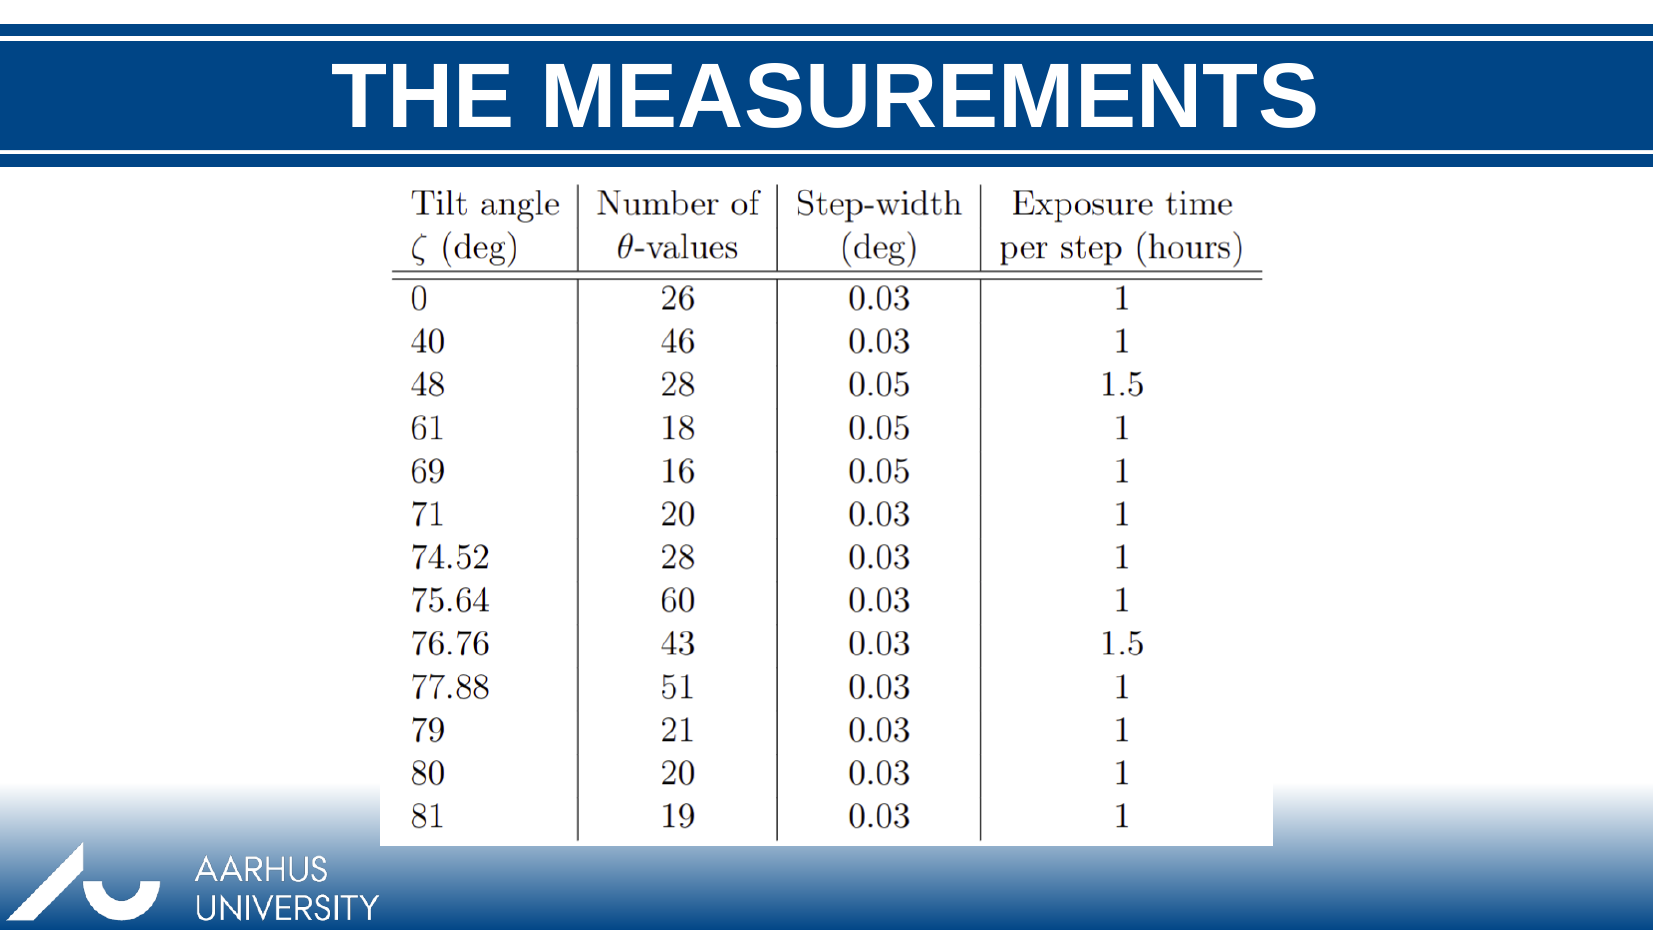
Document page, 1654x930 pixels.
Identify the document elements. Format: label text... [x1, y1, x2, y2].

picture [5, 179, 1273, 928]
title THE MEASUREMENTS [0, 41, 1653, 151]
